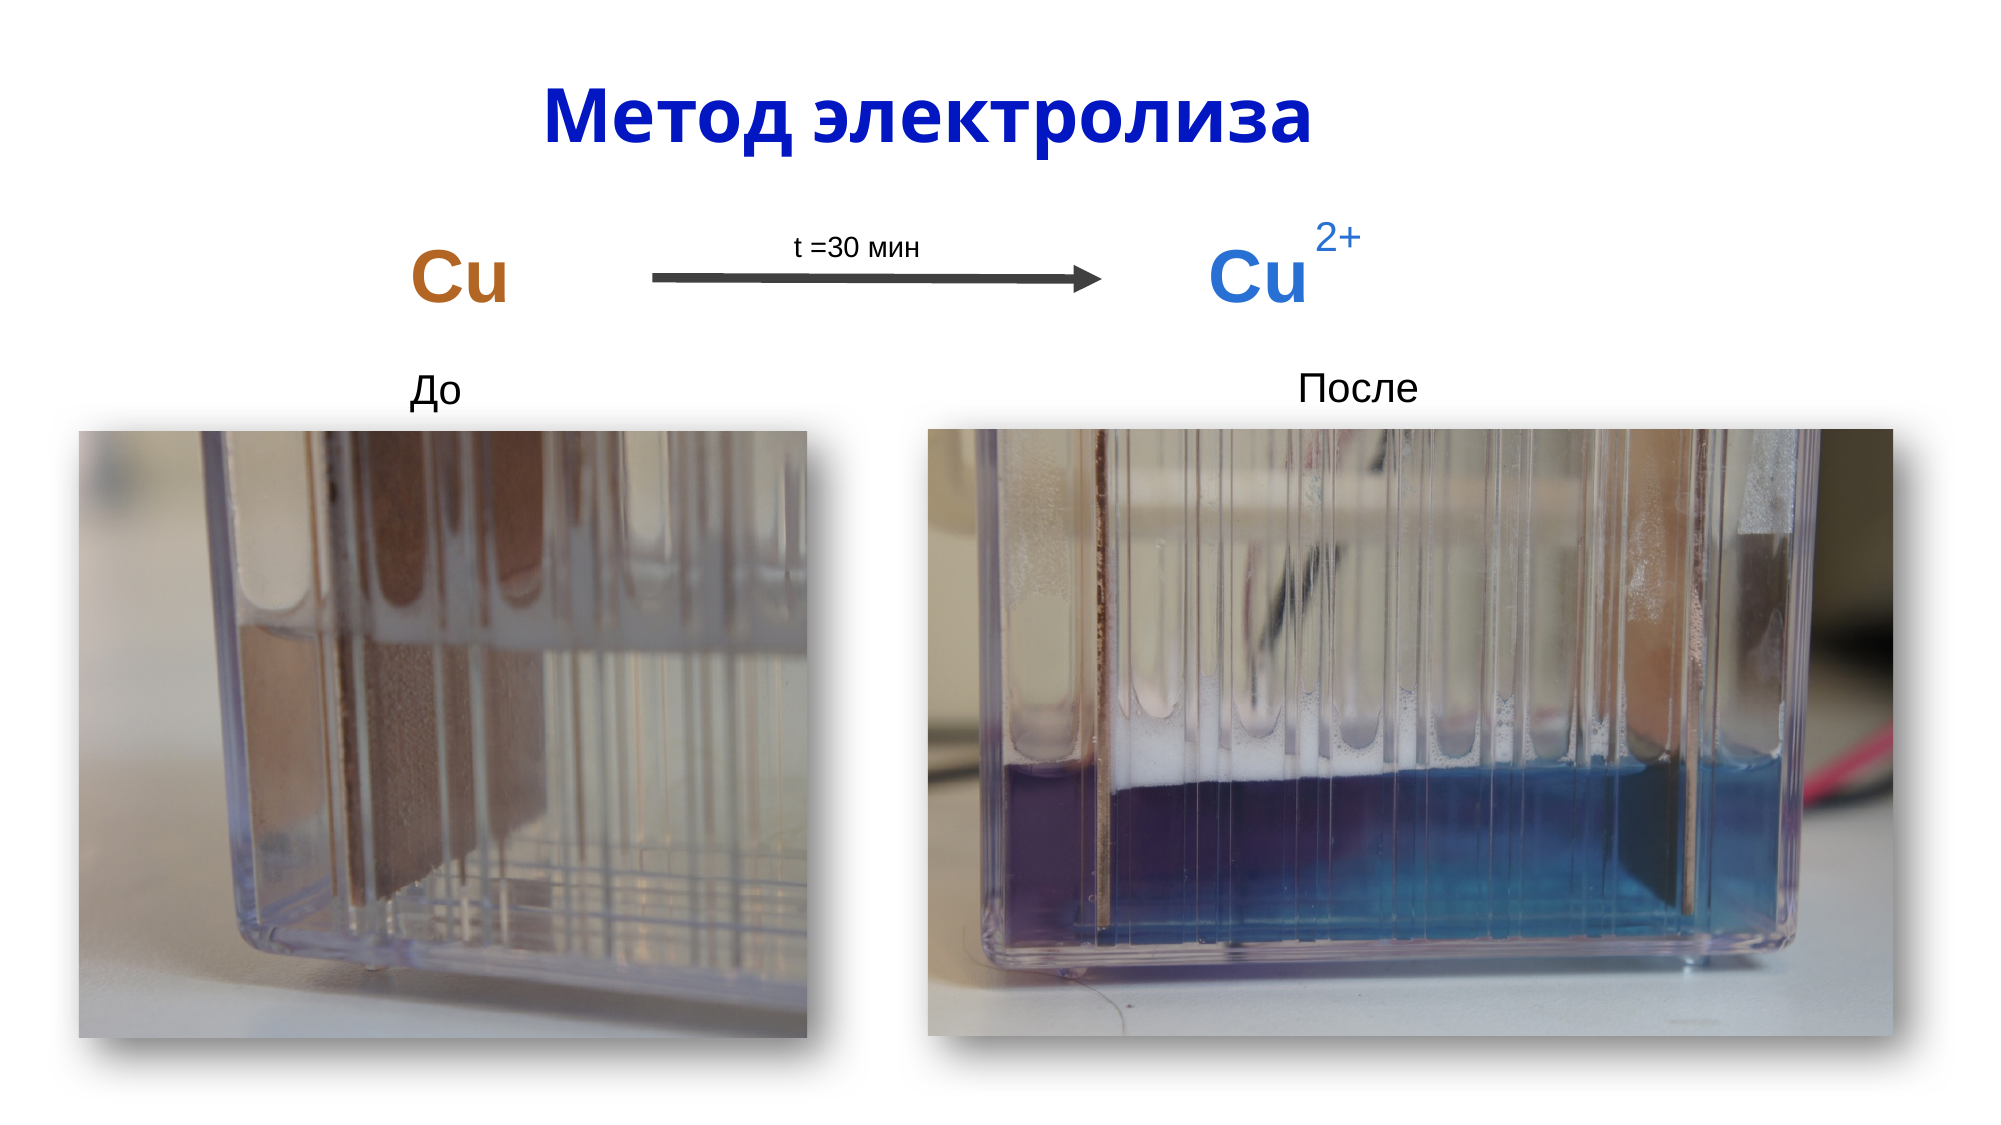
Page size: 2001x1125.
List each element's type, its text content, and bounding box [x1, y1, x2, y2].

text_box 2+ [1263, 158, 1415, 310]
text_box Cu [361, 204, 567, 341]
picture [78, 431, 808, 1038]
text_box t =30 мин [778, 220, 944, 271]
text_box До [395, 355, 491, 421]
text_box Cu [1160, 204, 1366, 341]
text_box После [1282, 353, 1438, 418]
text_box Метод электролиза [457, 37, 1400, 188]
picture [927, 429, 1894, 1036]
